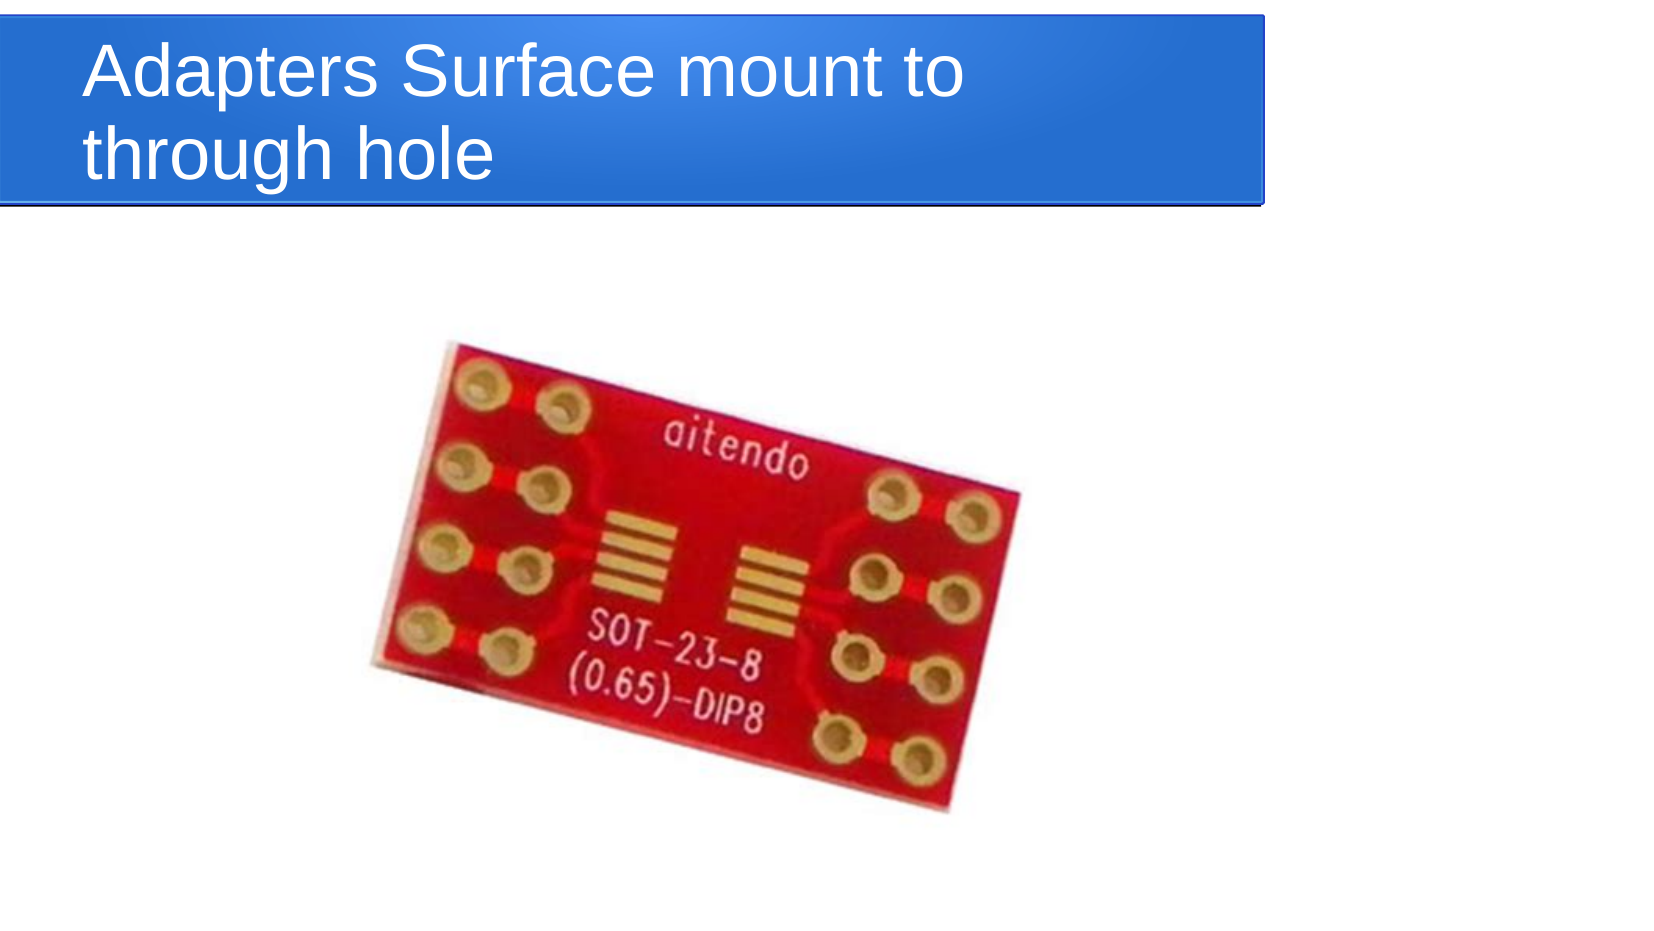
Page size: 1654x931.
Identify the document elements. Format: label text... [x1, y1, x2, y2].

picture [324, 277, 1066, 871]
title Adapters Surface mount to through hole [82, 29, 1235, 196]
